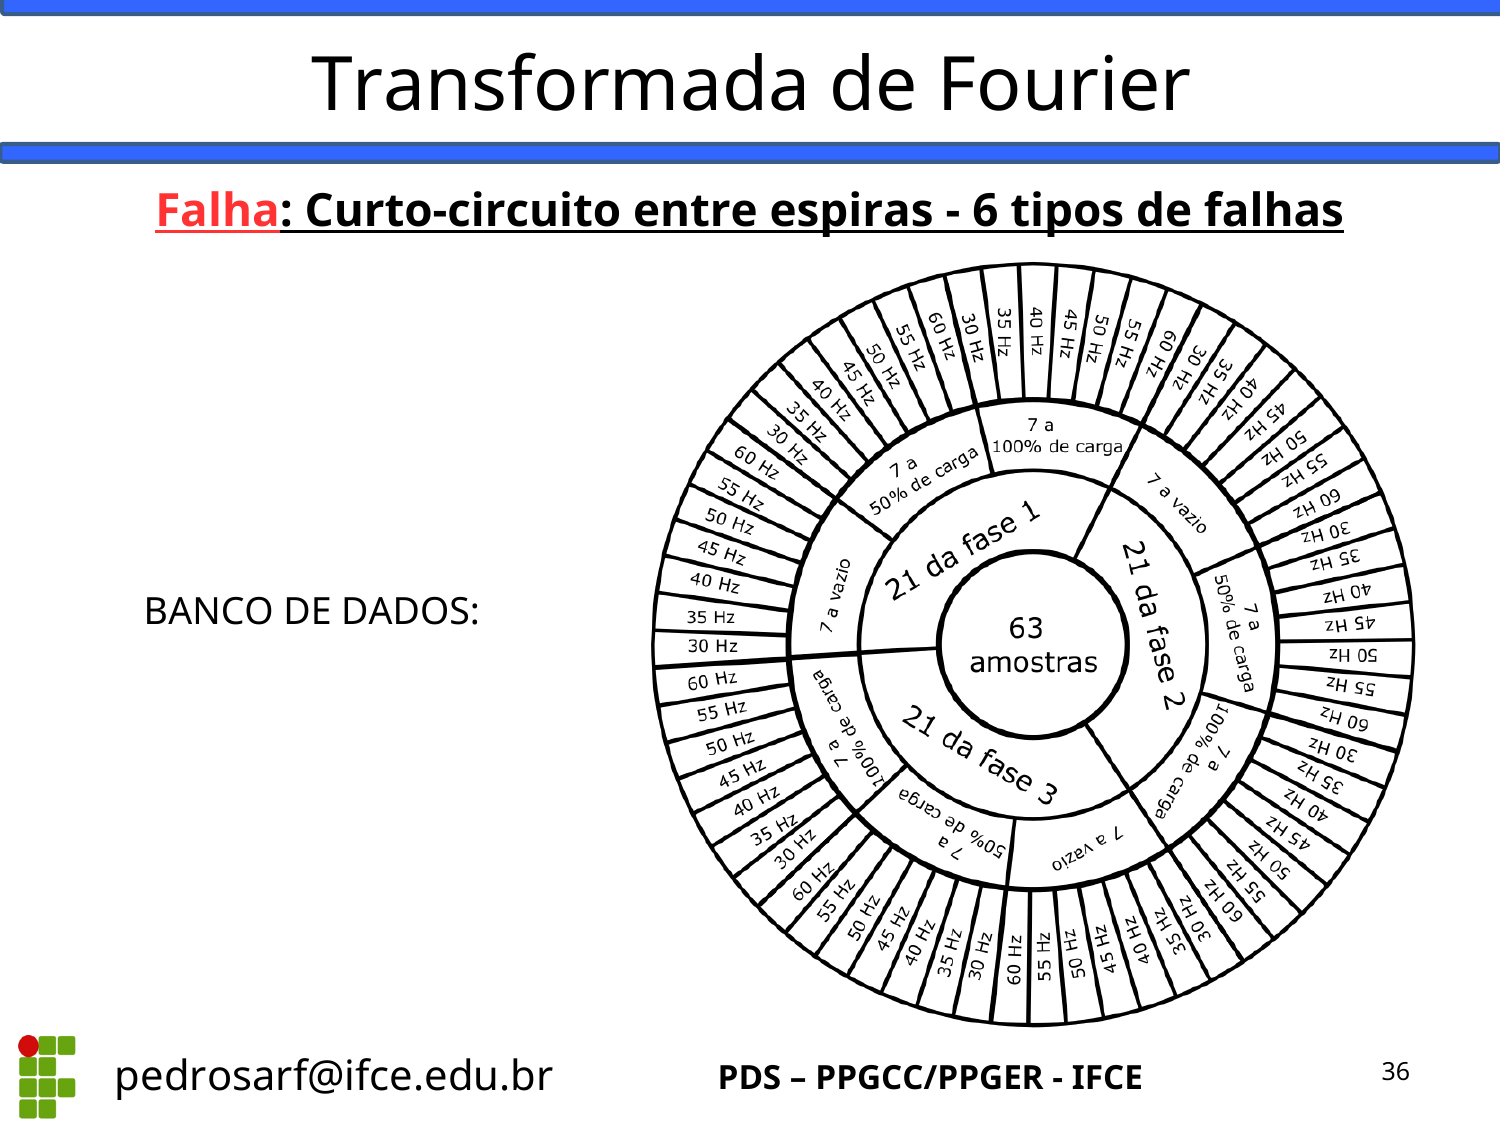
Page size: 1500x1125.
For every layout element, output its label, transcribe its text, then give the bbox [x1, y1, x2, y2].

picture [591, 247, 1465, 1040]
picture [17, 1034, 77, 1120]
text_box BANCO DE DADOS: [128, 580, 579, 686]
text_box <número> [1074, 1042, 1426, 1103]
text_box Transformada de Fourier [76, 26, 1427, 134]
text_box Falha: Curto-circuito entre espiras - 6 tipos de falhas [0, 172, 1500, 1024]
